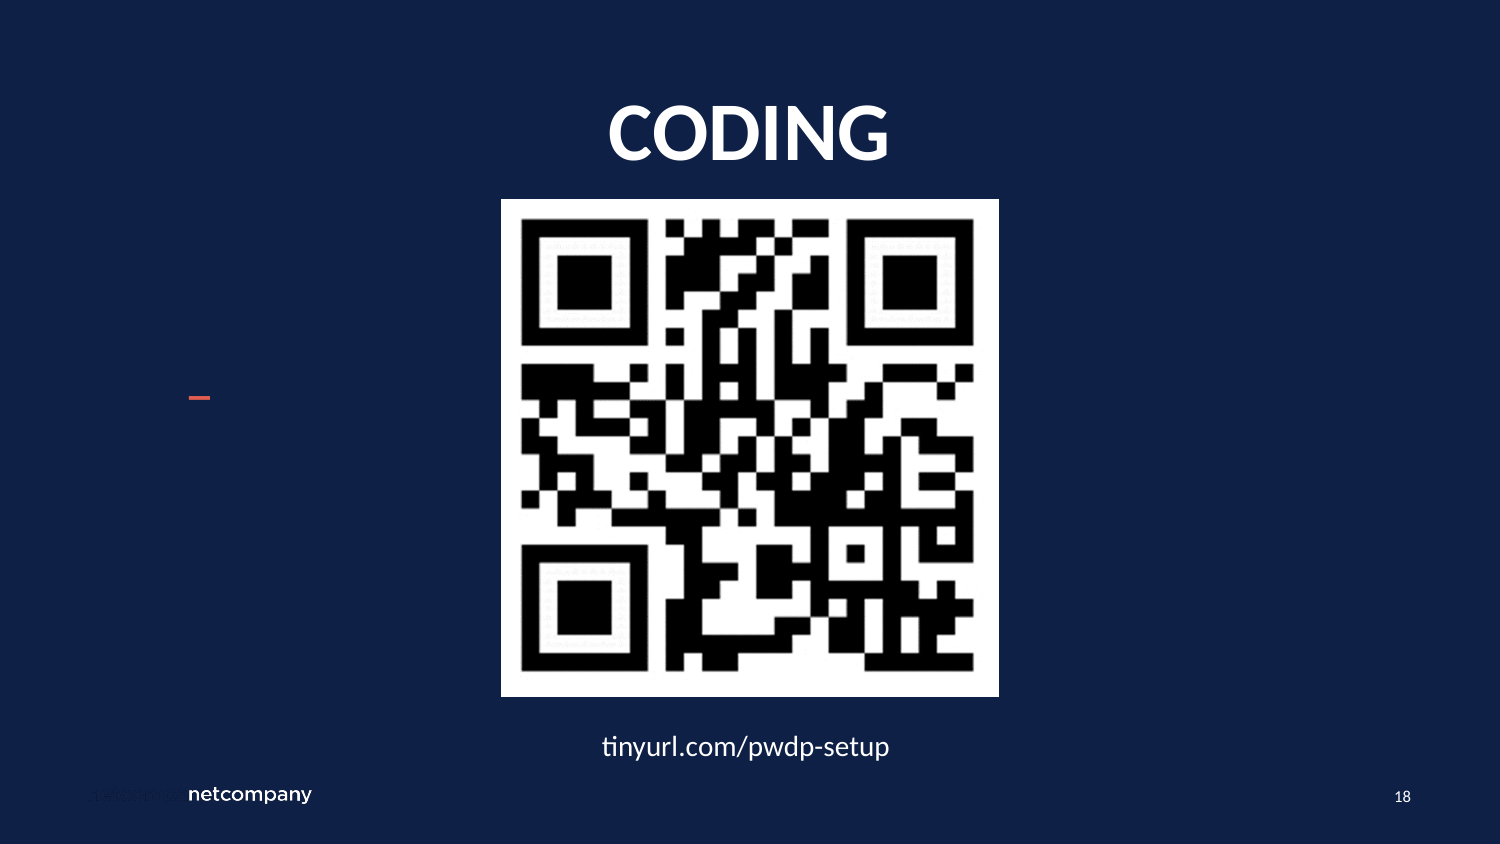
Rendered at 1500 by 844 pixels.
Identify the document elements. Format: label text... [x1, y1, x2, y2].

picture [88, 787, 313, 804]
picture [501, 199, 999, 697]
text_box tinyurl.com/pwdp-setup [601, 727, 898, 782]
picture [188, 396, 210, 400]
text_box coding [248, 93, 1252, 268]
